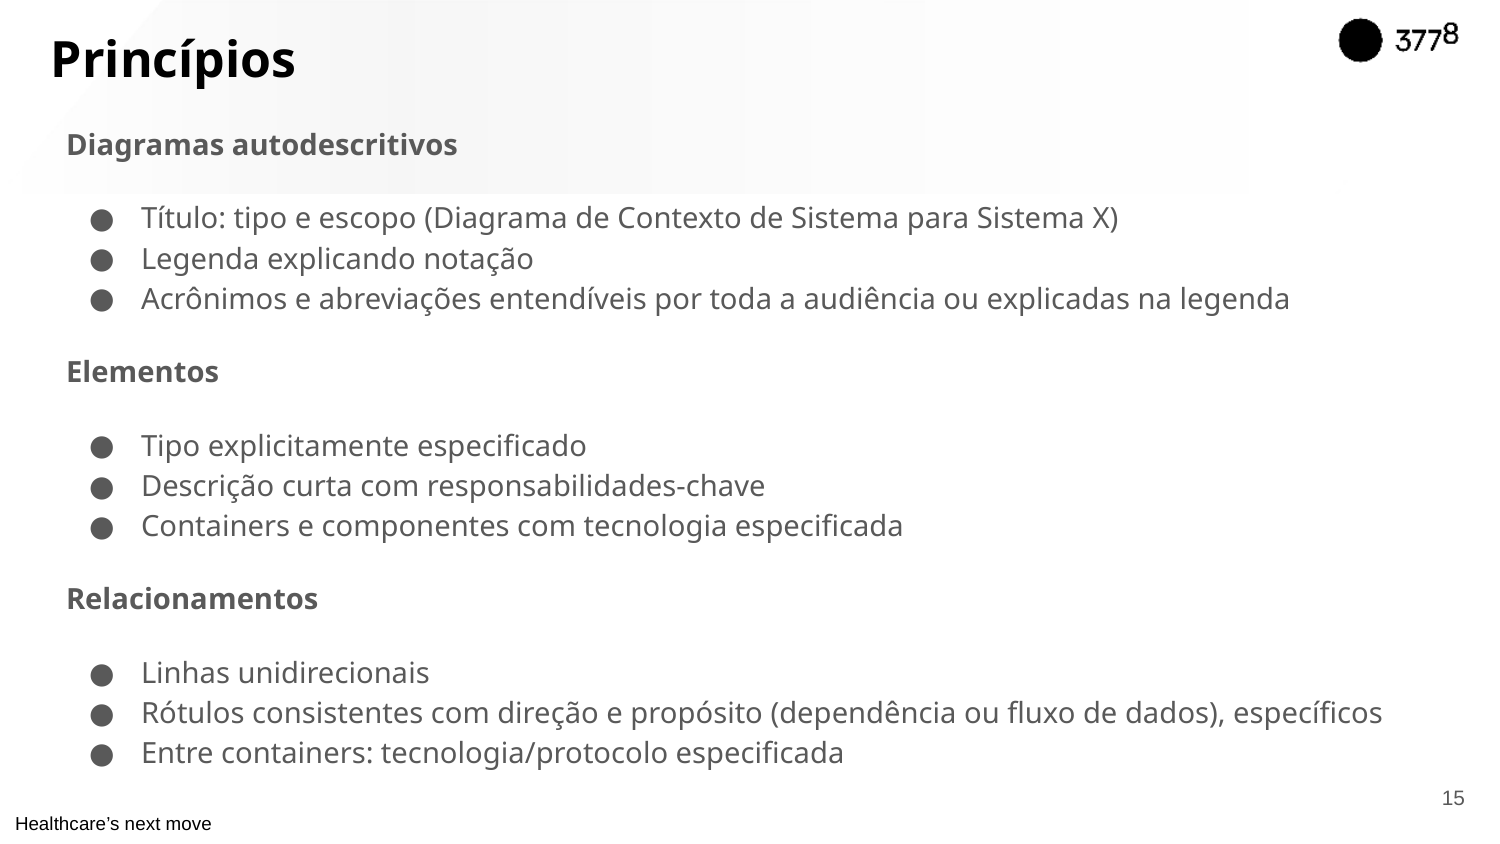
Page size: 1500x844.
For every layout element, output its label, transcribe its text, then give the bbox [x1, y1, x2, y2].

slide_number <number> [1389, 764, 1480, 830]
list Diagramas autodescritivos Título: tipo e escopo (Diagrama de Contexto de Sistema para Sistema X) Legenda explicando notação Acrônimos e abreviações entendíveis por toda a audiência ou explicadas na legenda Elementos Tipo explicitamente especificado Descrição curta com responsabilidades-chave Containers e componentes com tecnologia especificada Relacionamentos Linhas unidirecionais Rótulos consistentes com direção e propósito (dependência ou fluxo de dados), específicos Entre containers: tecnologia/protocolo especificada [51, 106, 1480, 809]
picture [0, 0, 1500, 194]
title Princípios [35, 12, 1308, 107]
